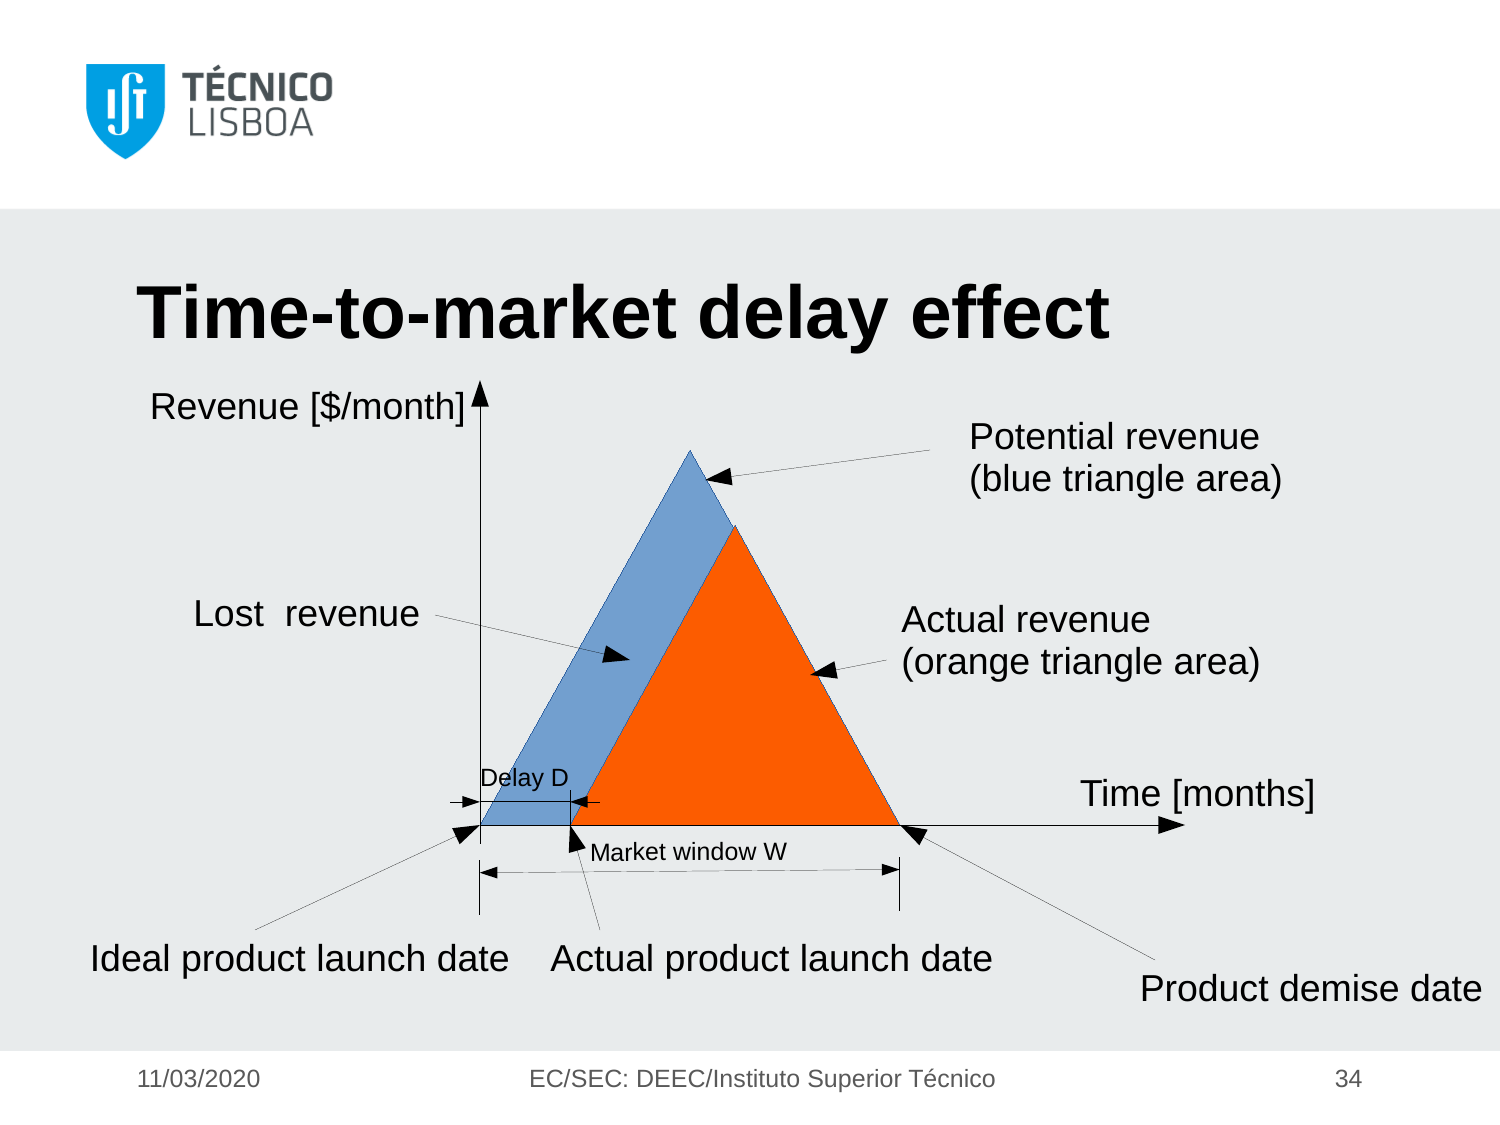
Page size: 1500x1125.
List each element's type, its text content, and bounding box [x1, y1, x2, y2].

text_box [493, 450, 901, 825]
text_box Actual product launch date [535, 930, 1009, 987]
text_box Ideal product launch date [75, 930, 525, 987]
title Time-to-market delay effect [121, 237, 1378, 381]
text_box Product demise date [1125, 960, 1498, 1017]
footer EC/SEC: DEEC/Instituto Superior Técnico [512, 1052, 1021, 1103]
text_box Potential revenue (blue triangle area) [954, 408, 1298, 507]
text_box Revenue [$/month] [135, 378, 481, 436]
slide_number 11/03/2020 [121, 1052, 425, 1103]
text_box Time [months] [1065, 765, 1331, 822]
text_box [481, 802, 570, 825]
slide_number <number> [1077, 1052, 1378, 1103]
text_box Actual revenue (orange triangle area) [886, 591, 1276, 691]
picture [0, 0, 1500, 1125]
text_box Lost revenue [178, 585, 436, 642]
